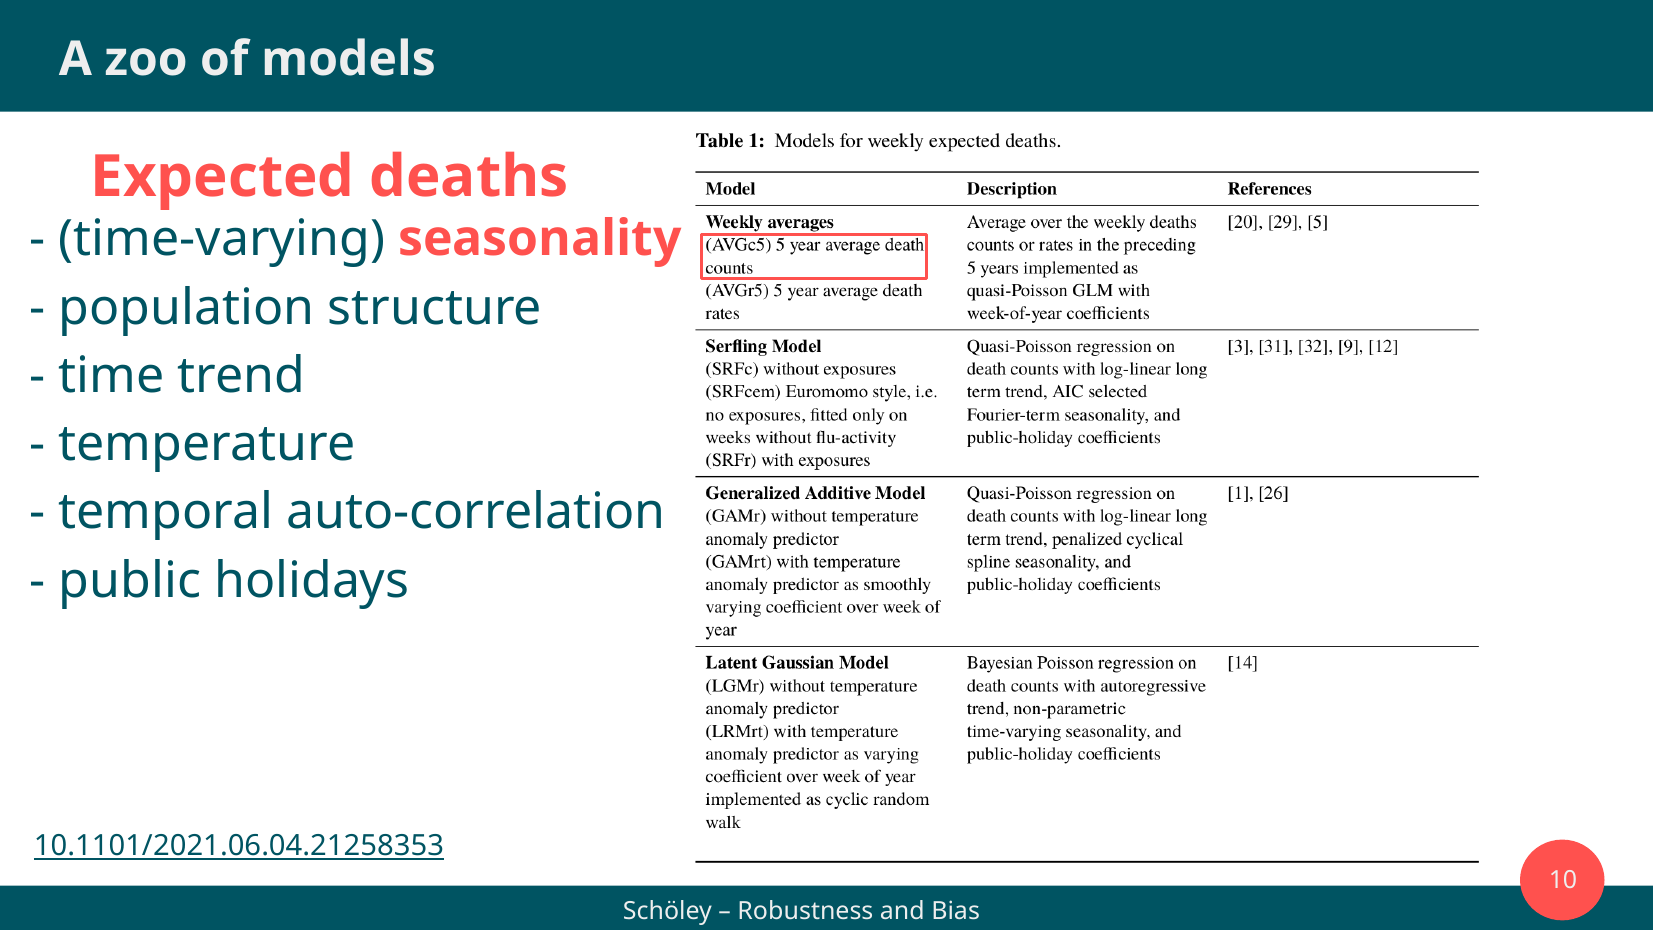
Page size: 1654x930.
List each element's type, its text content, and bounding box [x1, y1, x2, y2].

text_box Expected deaths [75, 126, 682, 194]
title A zoo of models [58, 0, 1594, 117]
text_box 10.1101/2021.06.04.21258353 [19, 816, 665, 871]
text_box - (time-varying) seasonality - population structure - time trend - temperature - temporal auto-correlation - public holidays [15, 194, 689, 699]
picture [689, 127, 1485, 869]
